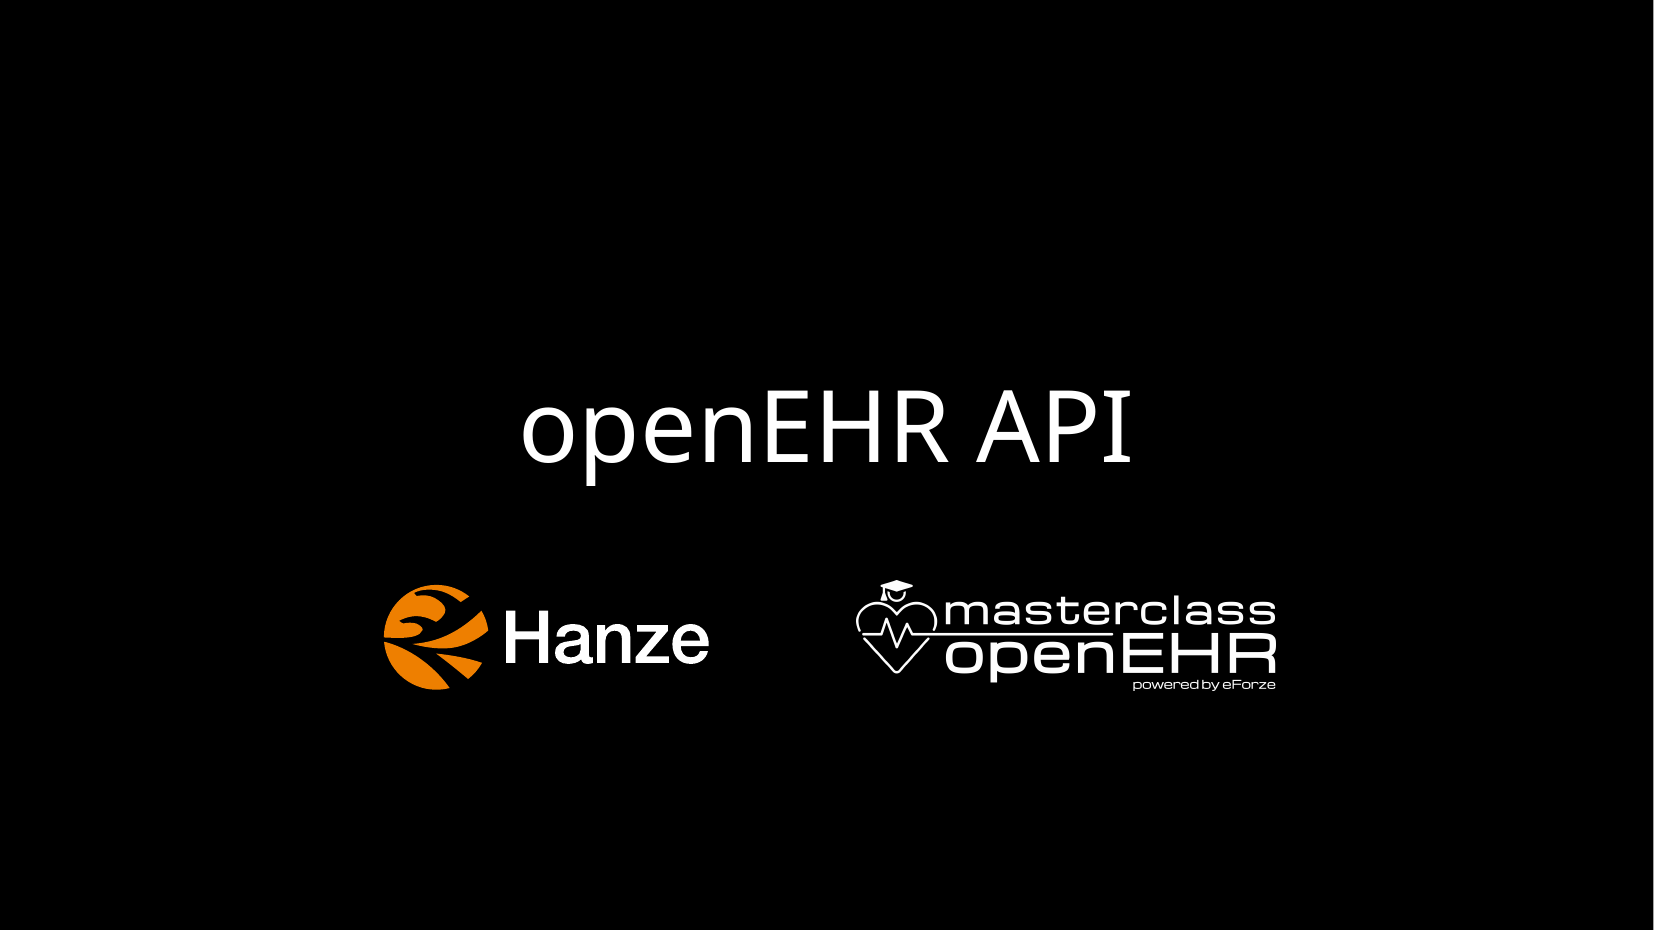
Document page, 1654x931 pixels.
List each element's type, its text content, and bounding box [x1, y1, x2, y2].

picture [856, 580, 1276, 691]
picture [383, 584, 709, 690]
text_box openEHR API [295, 348, 1359, 520]
